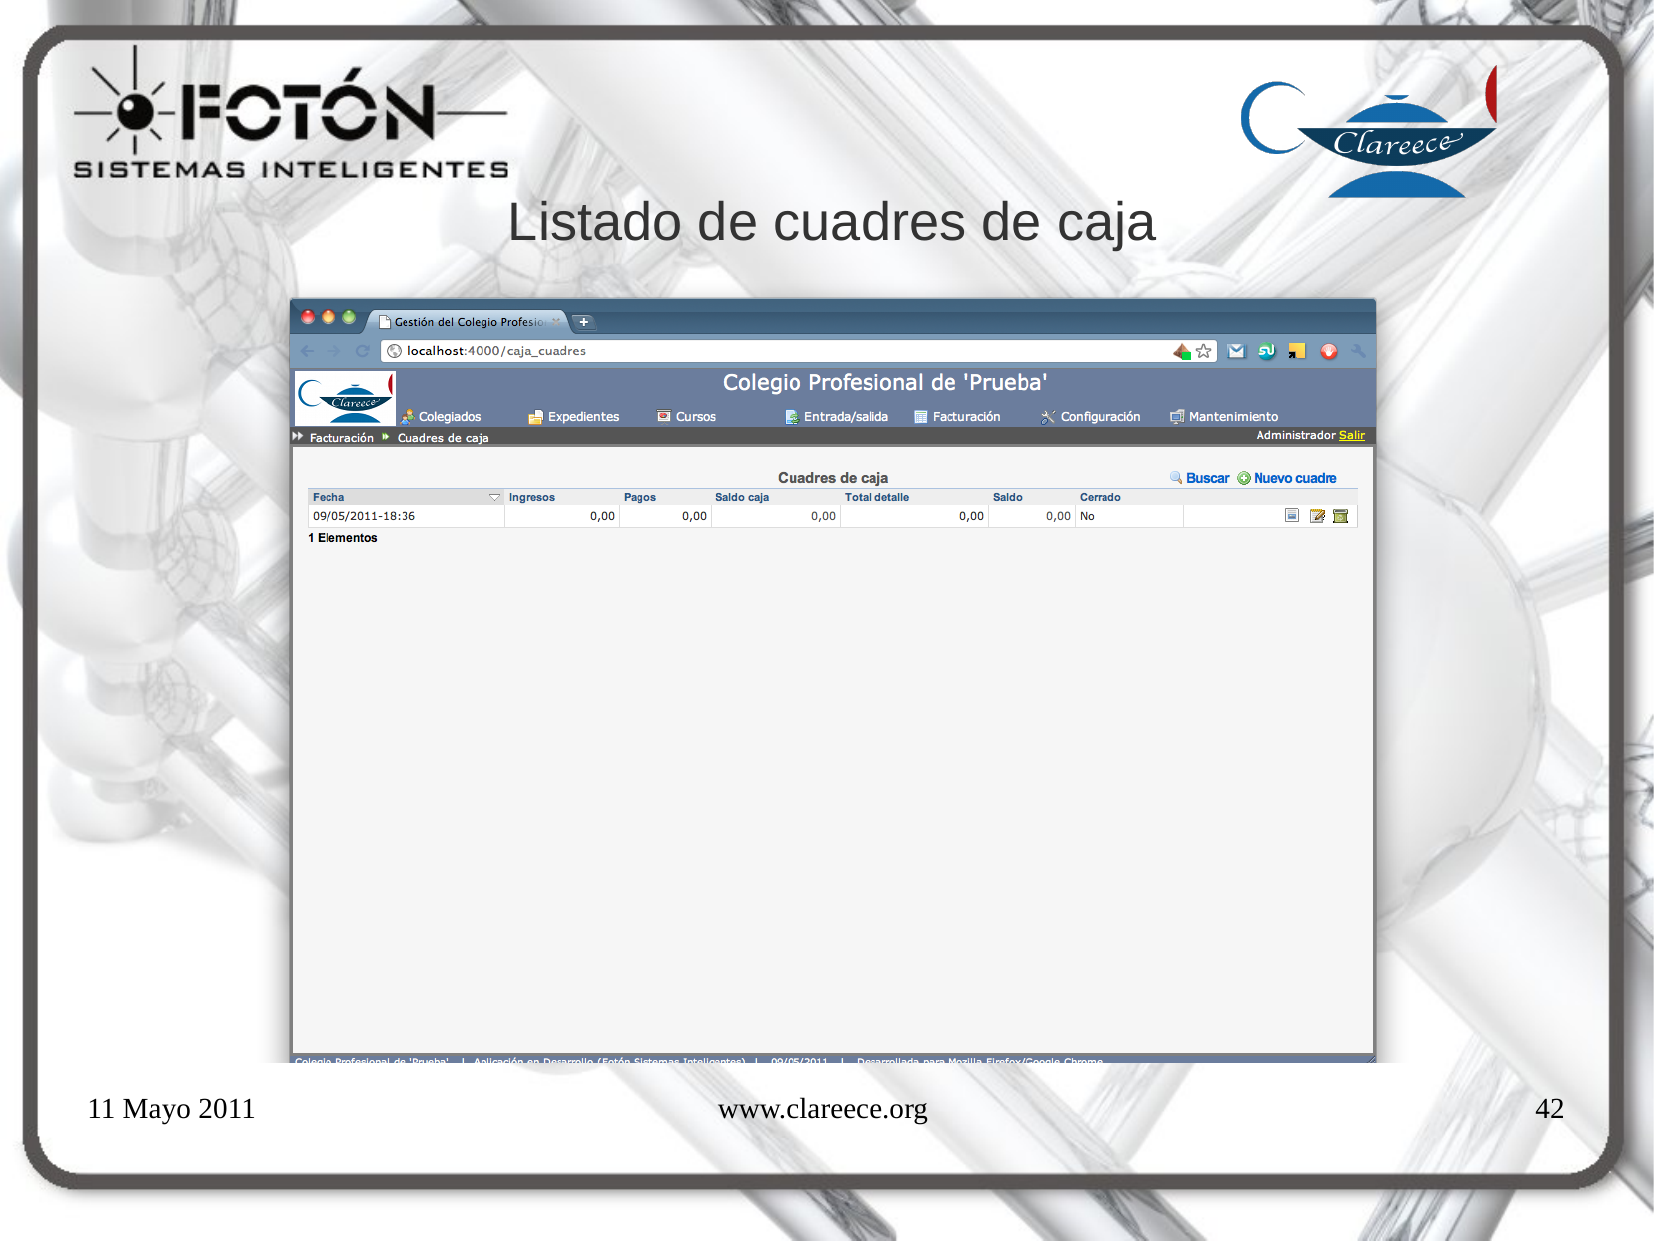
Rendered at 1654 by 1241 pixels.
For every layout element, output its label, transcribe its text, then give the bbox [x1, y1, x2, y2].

picture [0, 0, 1654, 1241]
title Listado de cuadres de caja [88, 177, 1577, 266]
